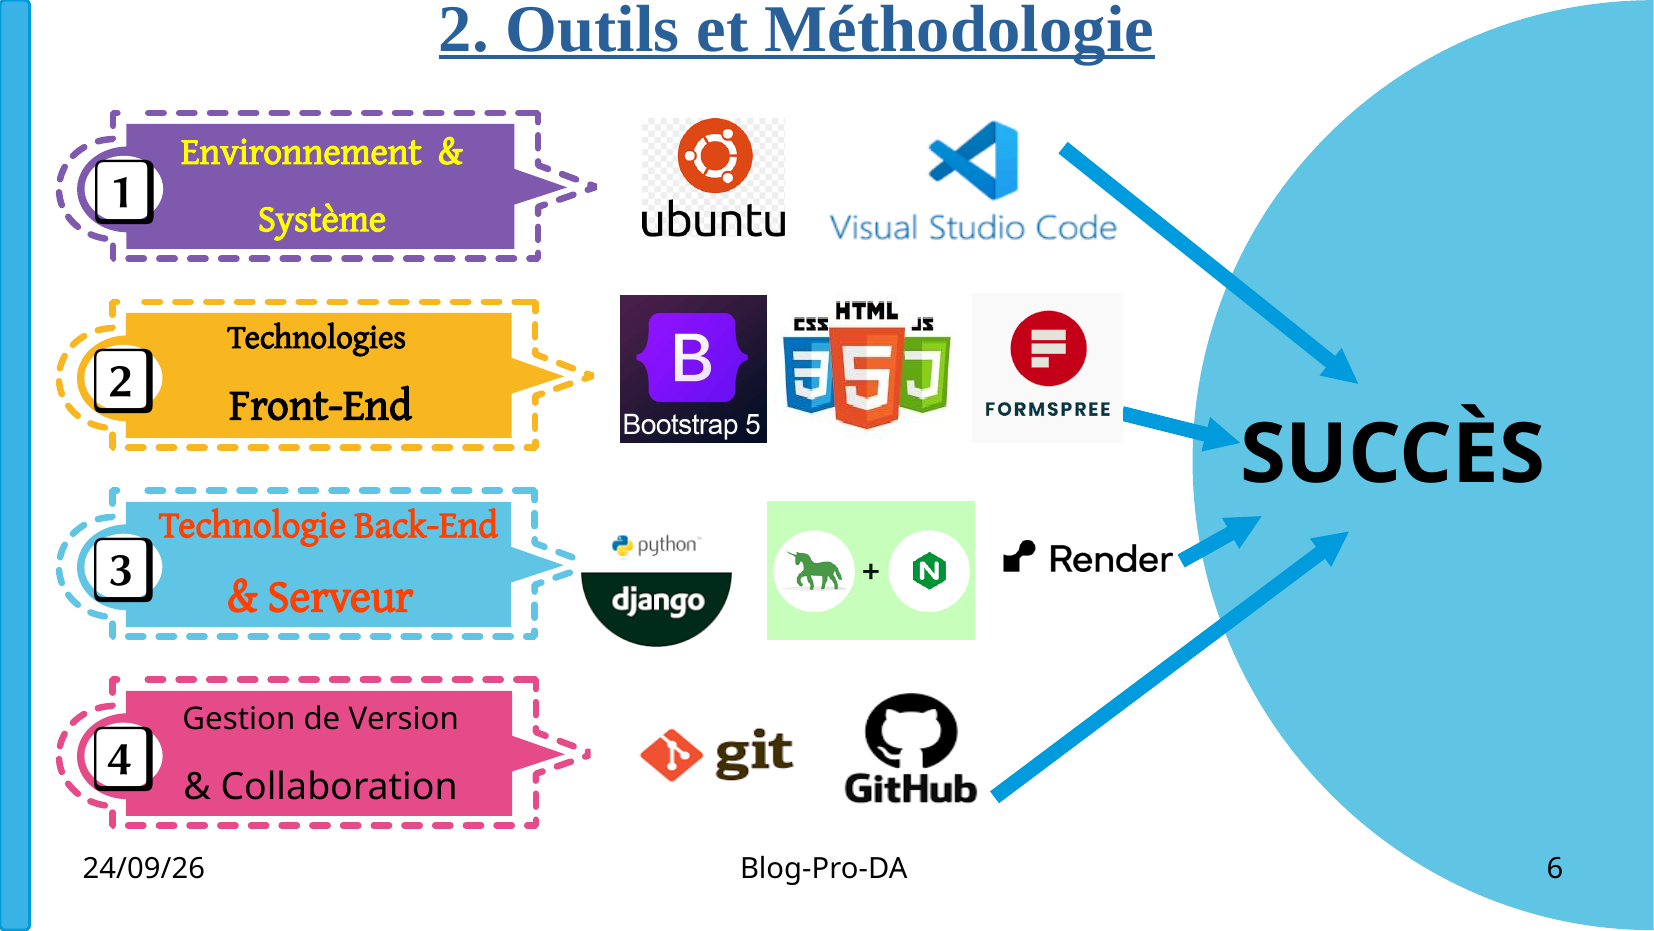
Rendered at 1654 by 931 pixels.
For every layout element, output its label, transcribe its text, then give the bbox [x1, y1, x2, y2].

text_box 4 [84, 734, 94, 778]
picture [994, 462, 1182, 650]
text_box Technologie Back-End & Serveur [76, 501, 564, 627]
text_box 2 [104, 344, 143, 349]
picture [620, 293, 1123, 443]
picture [590, 679, 1030, 827]
text_box 4 [96, 729, 146, 786]
text_box 3 [96, 540, 146, 597]
text_box 3 [104, 533, 143, 538]
text_box 1 [104, 155, 143, 160]
title SUCCÈS [1240, 333, 1625, 568]
text_box 2 [96, 351, 146, 408]
text_box [0, 0, 30, 931]
text_box 4 [153, 734, 163, 778]
text_box 2 [84, 356, 94, 400]
picture [576, 497, 737, 647]
text_box 1 [154, 167, 164, 211]
text_box Environnement & Système [77, 123, 568, 249]
text_box 1 [97, 162, 147, 219]
text_box 2 [153, 356, 163, 400]
text_box Gestion de Version & Collaboration [76, 690, 565, 816]
text_box 1 [84, 166, 95, 212]
title 2. Outils et Méthodologie [29, 0, 1565, 120]
picture [824, 120, 1123, 282]
text_box 3 [84, 545, 94, 589]
text_box 4 [104, 722, 143, 727]
text_box 3 [153, 545, 163, 589]
text_box Technologies Front-End [76, 312, 565, 438]
picture [642, 120, 785, 237]
picture [767, 501, 975, 640]
